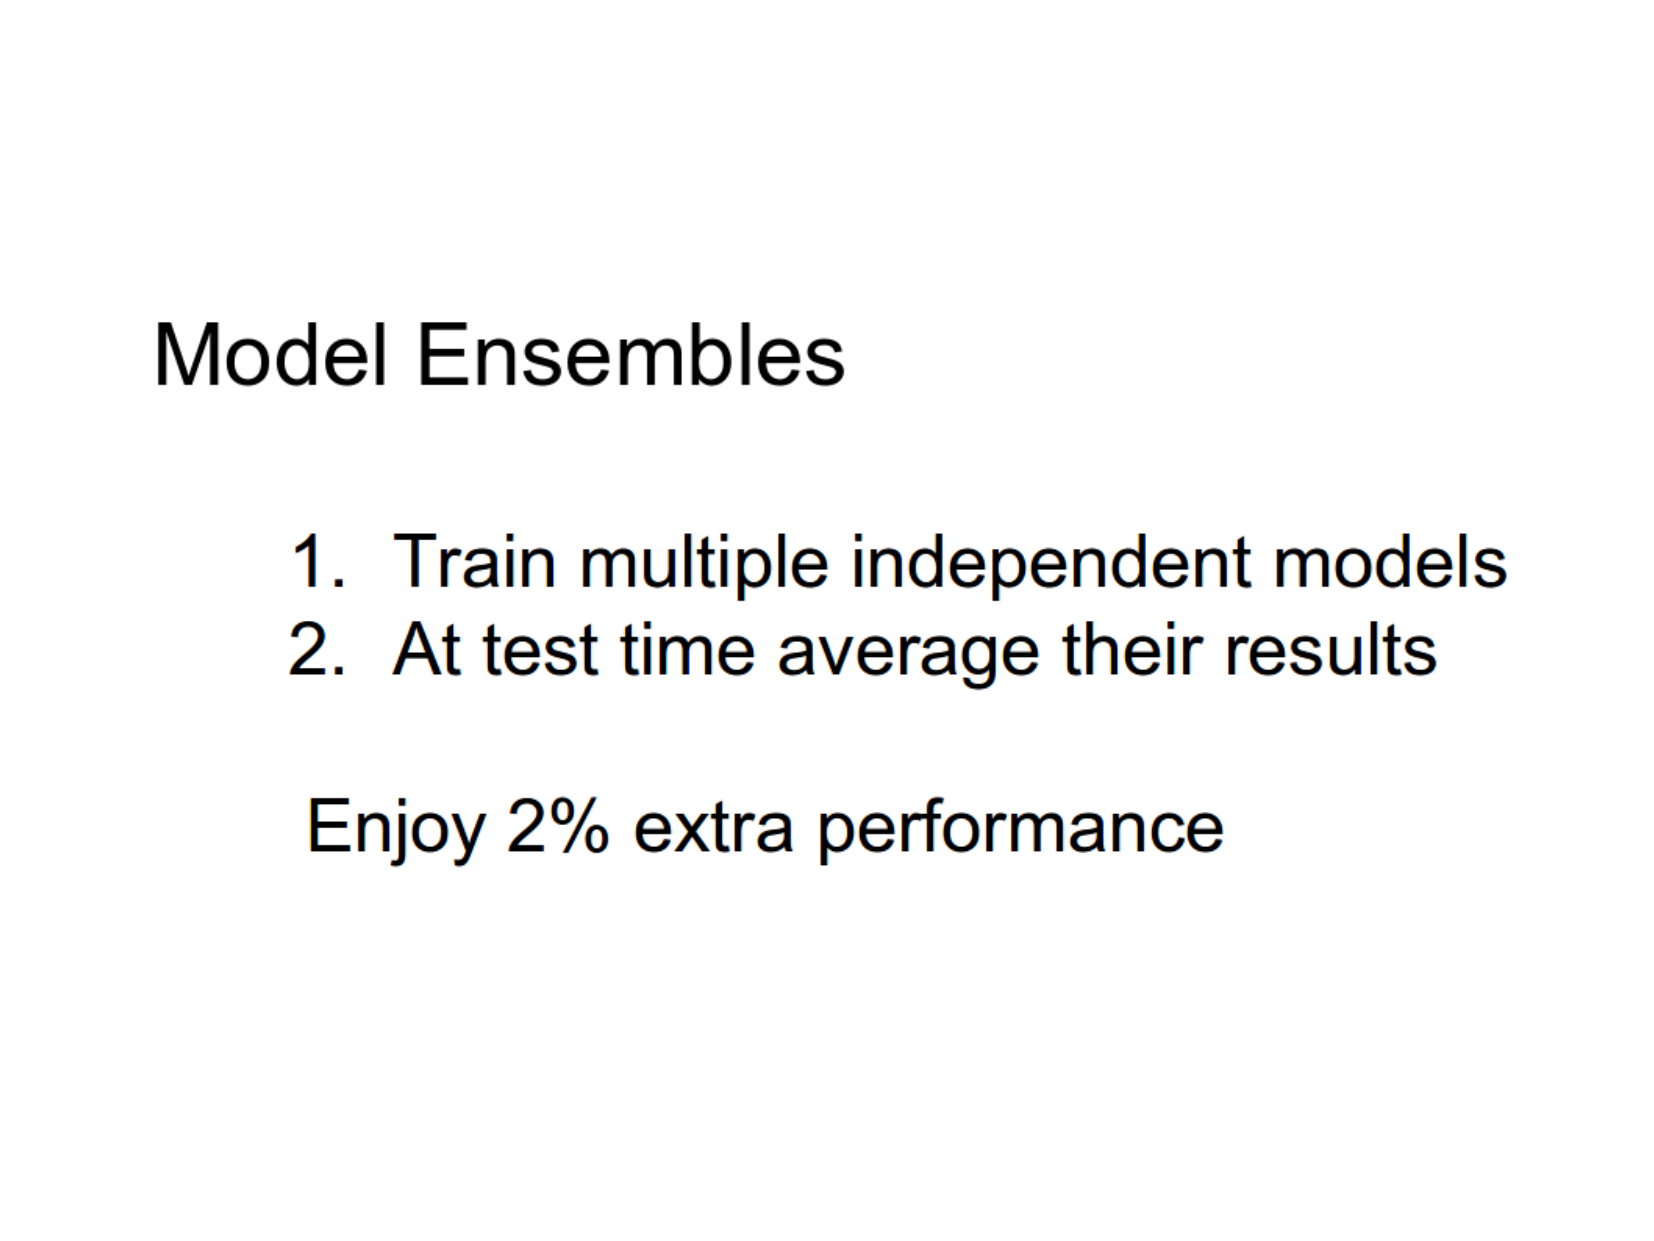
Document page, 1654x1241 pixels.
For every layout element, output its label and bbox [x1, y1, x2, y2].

picture [124, 285, 1549, 969]
